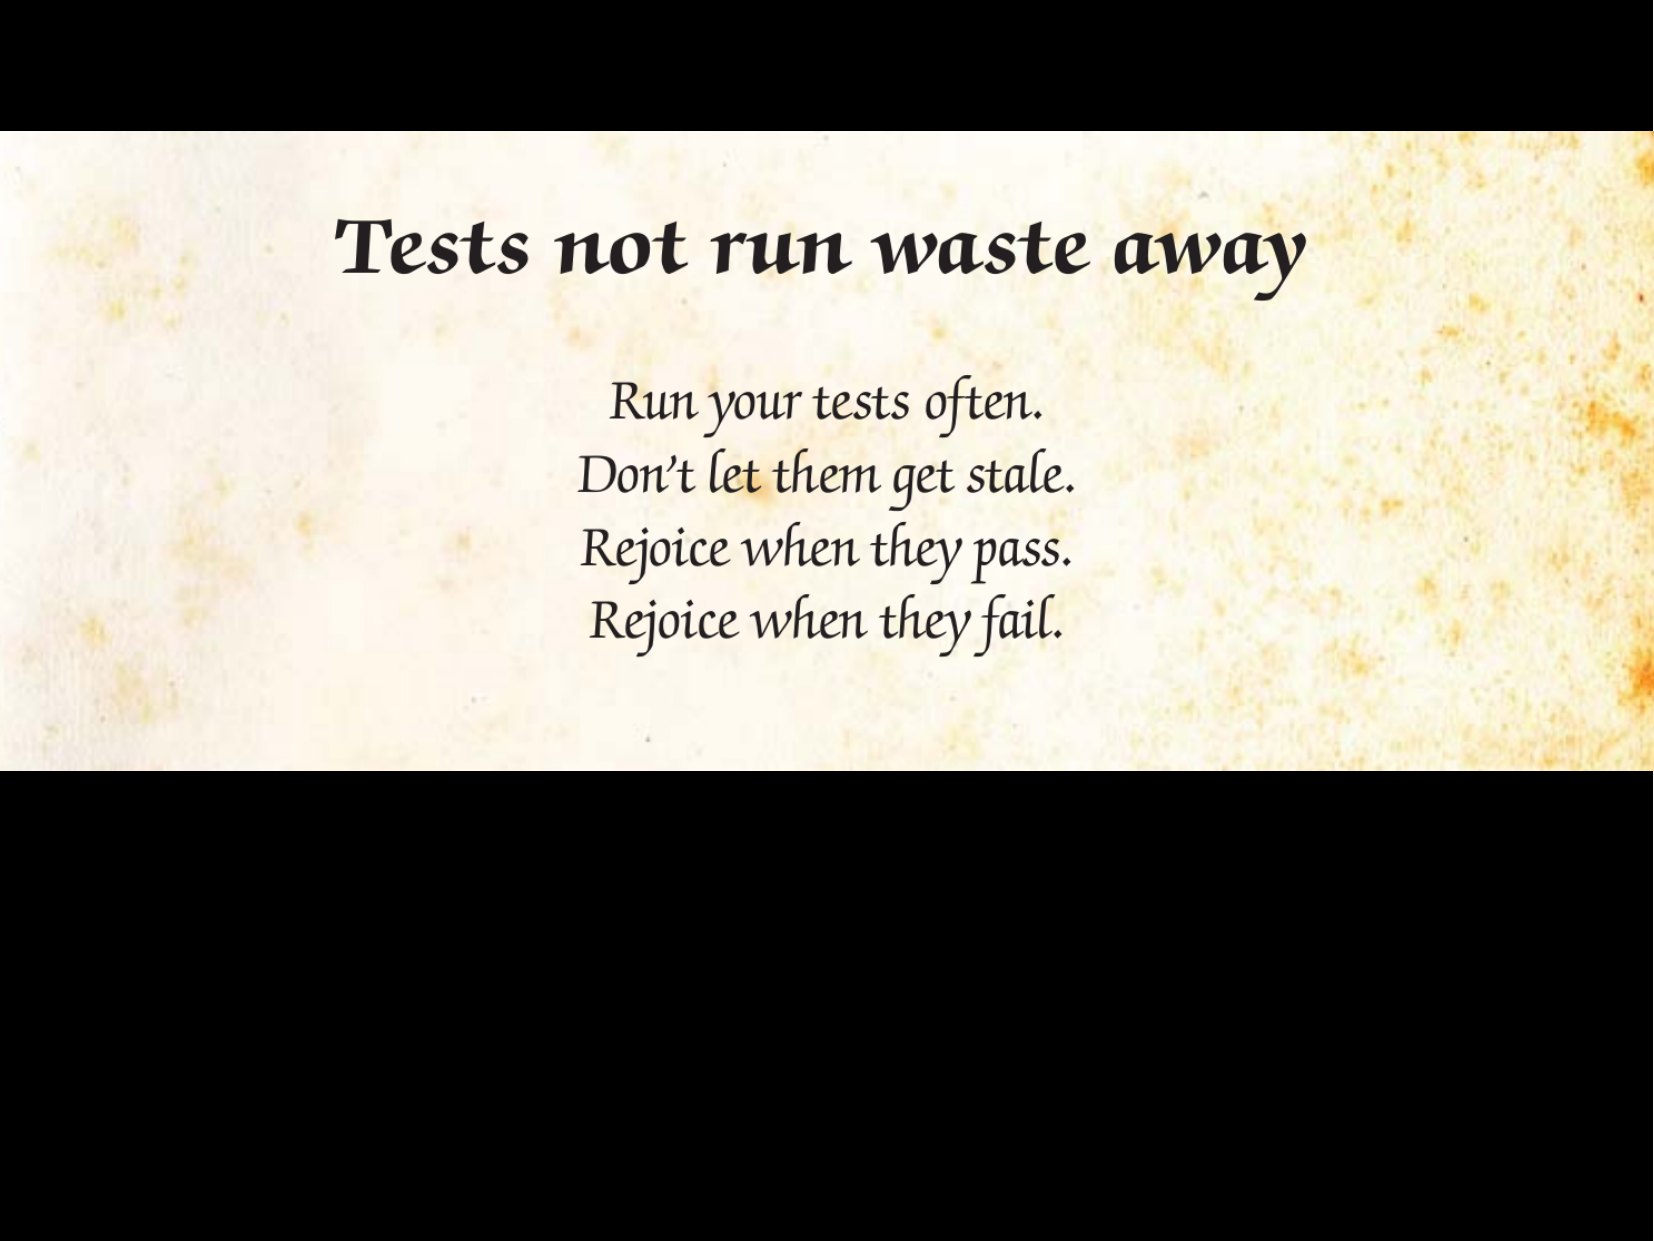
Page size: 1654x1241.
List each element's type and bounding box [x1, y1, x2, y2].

picture [0, 131, 1654, 771]
